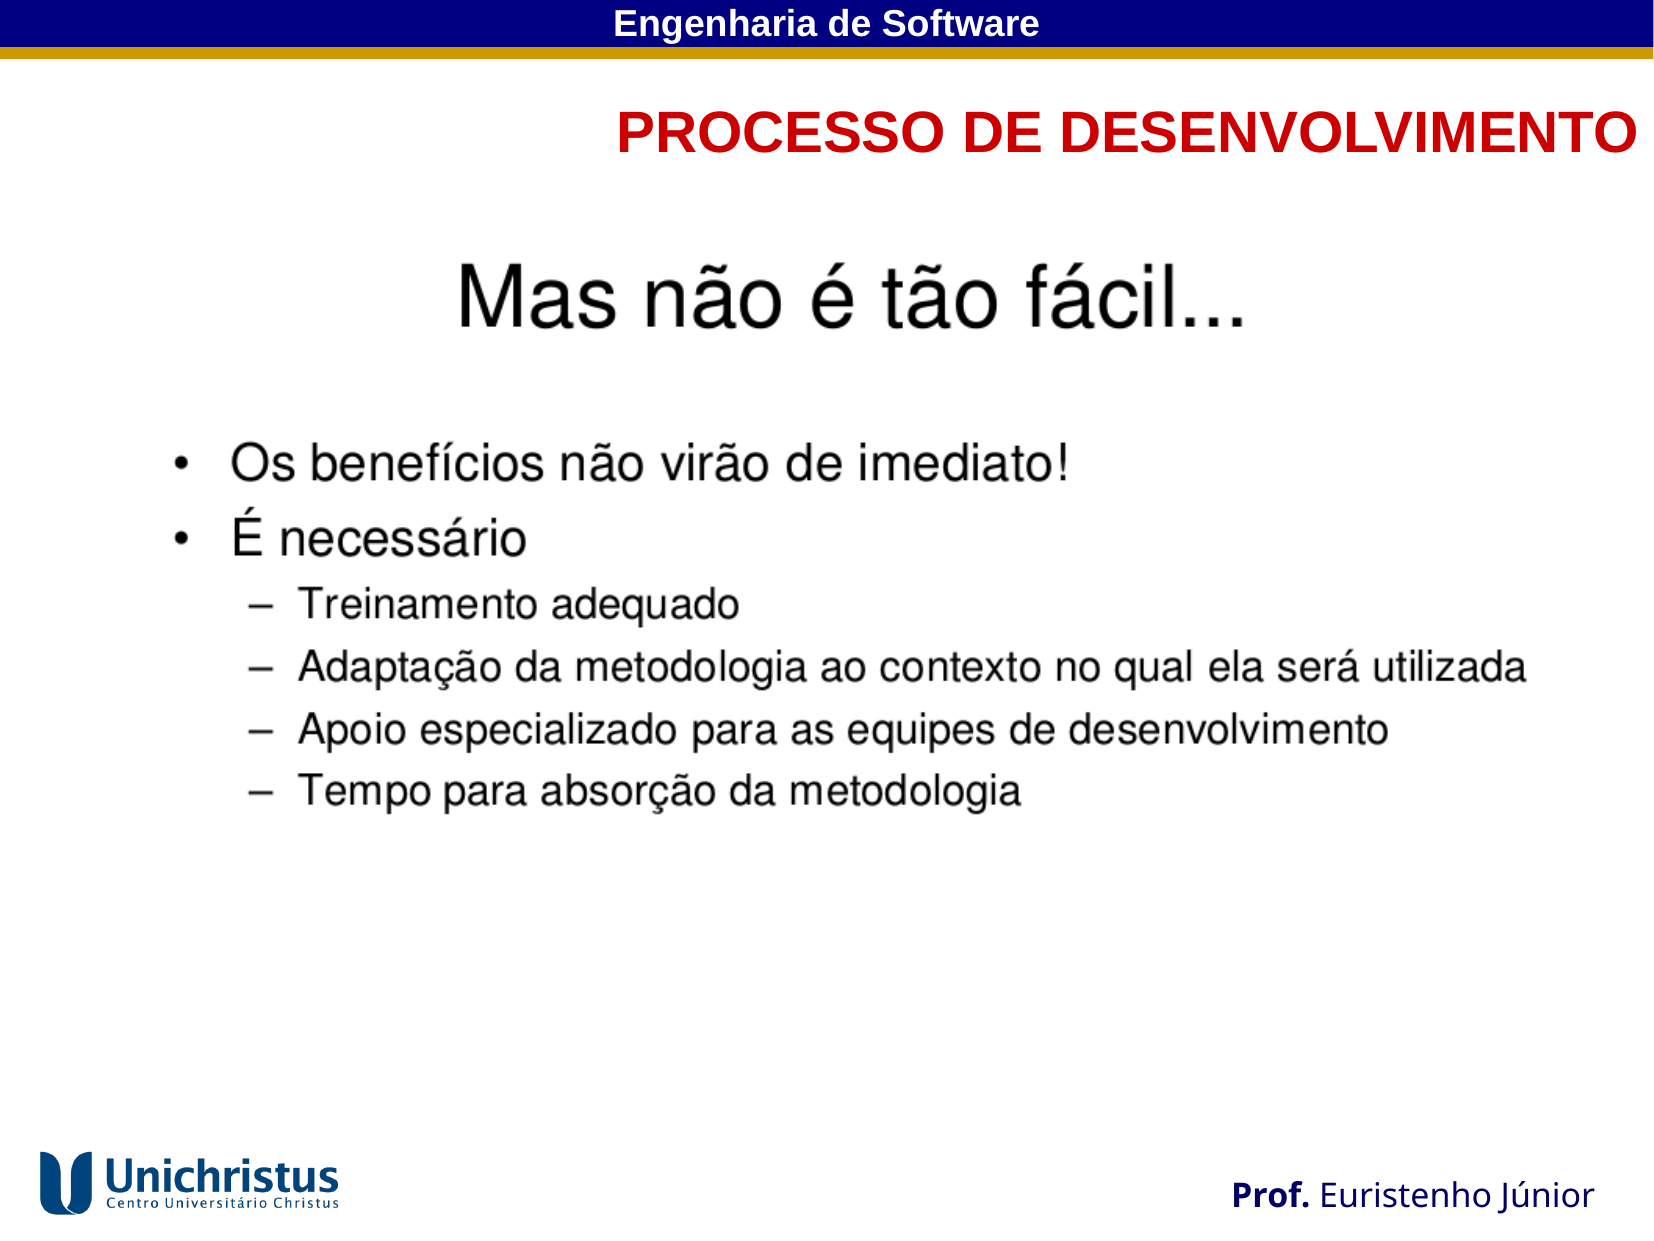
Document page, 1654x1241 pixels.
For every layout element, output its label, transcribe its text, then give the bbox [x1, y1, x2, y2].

text_box Engenharia de Software [0, 0, 1654, 47]
text_box Prof. Euristenho Júnior [1216, 1163, 1654, 1224]
text_box [0, 47, 1654, 60]
text_box PROCESSO DE DESENVOLVIMENTO [601, 92, 1654, 173]
picture [35, 1148, 343, 1217]
picture [160, 247, 1560, 841]
